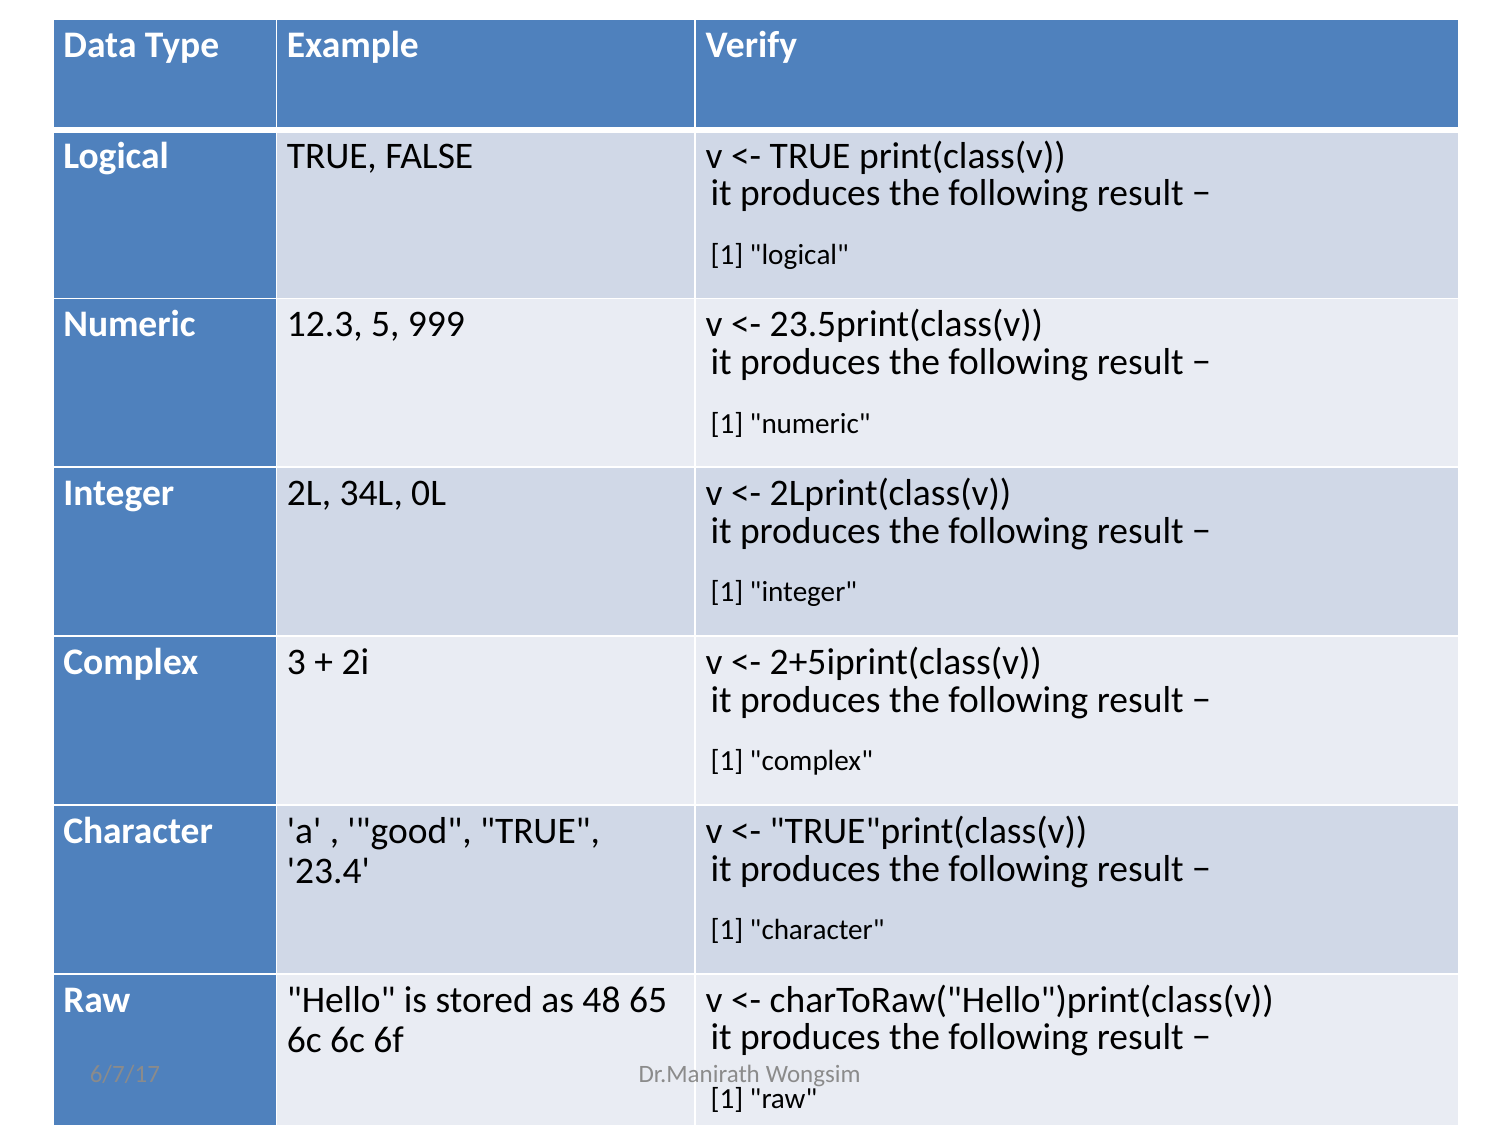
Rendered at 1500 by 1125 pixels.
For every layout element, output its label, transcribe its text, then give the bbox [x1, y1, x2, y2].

table_header Verify [696, 20, 1458, 127]
table_cell TRUE, FALSE [277, 133, 694, 298]
table_cell Integer [54, 468, 276, 635]
table_header Example [277, 20, 694, 127]
table_cell v <- charToRaw("Hello")print(class(v)) it produces the following result − [1] "raw" [696, 975, 1458, 1125]
table_cell 3 + 2i [277, 637, 694, 804]
table_cell Numeric [54, 299, 276, 466]
table_cell Raw [54, 975, 276, 1125]
table_cell v <- 23.5print(class(v)) it produces the following result − [1] "numeric" [696, 299, 1458, 466]
table_cell 12.3, 5, 999 [277, 299, 694, 466]
text_box Dr.Manirath Wongsim [512, 1042, 988, 1103]
text_box 6/7/17 [74, 1042, 425, 1103]
table_cell v <- 2Lprint(class(v)) it produces the following result − [1] "integer" [696, 468, 1458, 635]
table_cell "Hello" is stored as 48 65 6c 6c 6f [277, 975, 694, 1125]
table_cell Logical [54, 133, 276, 298]
table_cell v <- TRUE print(class(v)) it produces the following result − [1] "logical" [696, 133, 1458, 298]
table_cell v <- "TRUE"print(class(v)) it produces the following result − [1] "character" [696, 806, 1458, 973]
table_cell Character [54, 806, 276, 973]
table_header Data Type [54, 20, 276, 127]
table_cell v <- 2+5iprint(class(v)) it produces the following result − [1] "complex" [696, 637, 1458, 804]
table_cell 'a' , '"good", "TRUE", '23.4' [277, 806, 694, 973]
table_cell Complex [54, 637, 276, 804]
table_cell 2L, 34L, 0L [277, 468, 694, 635]
